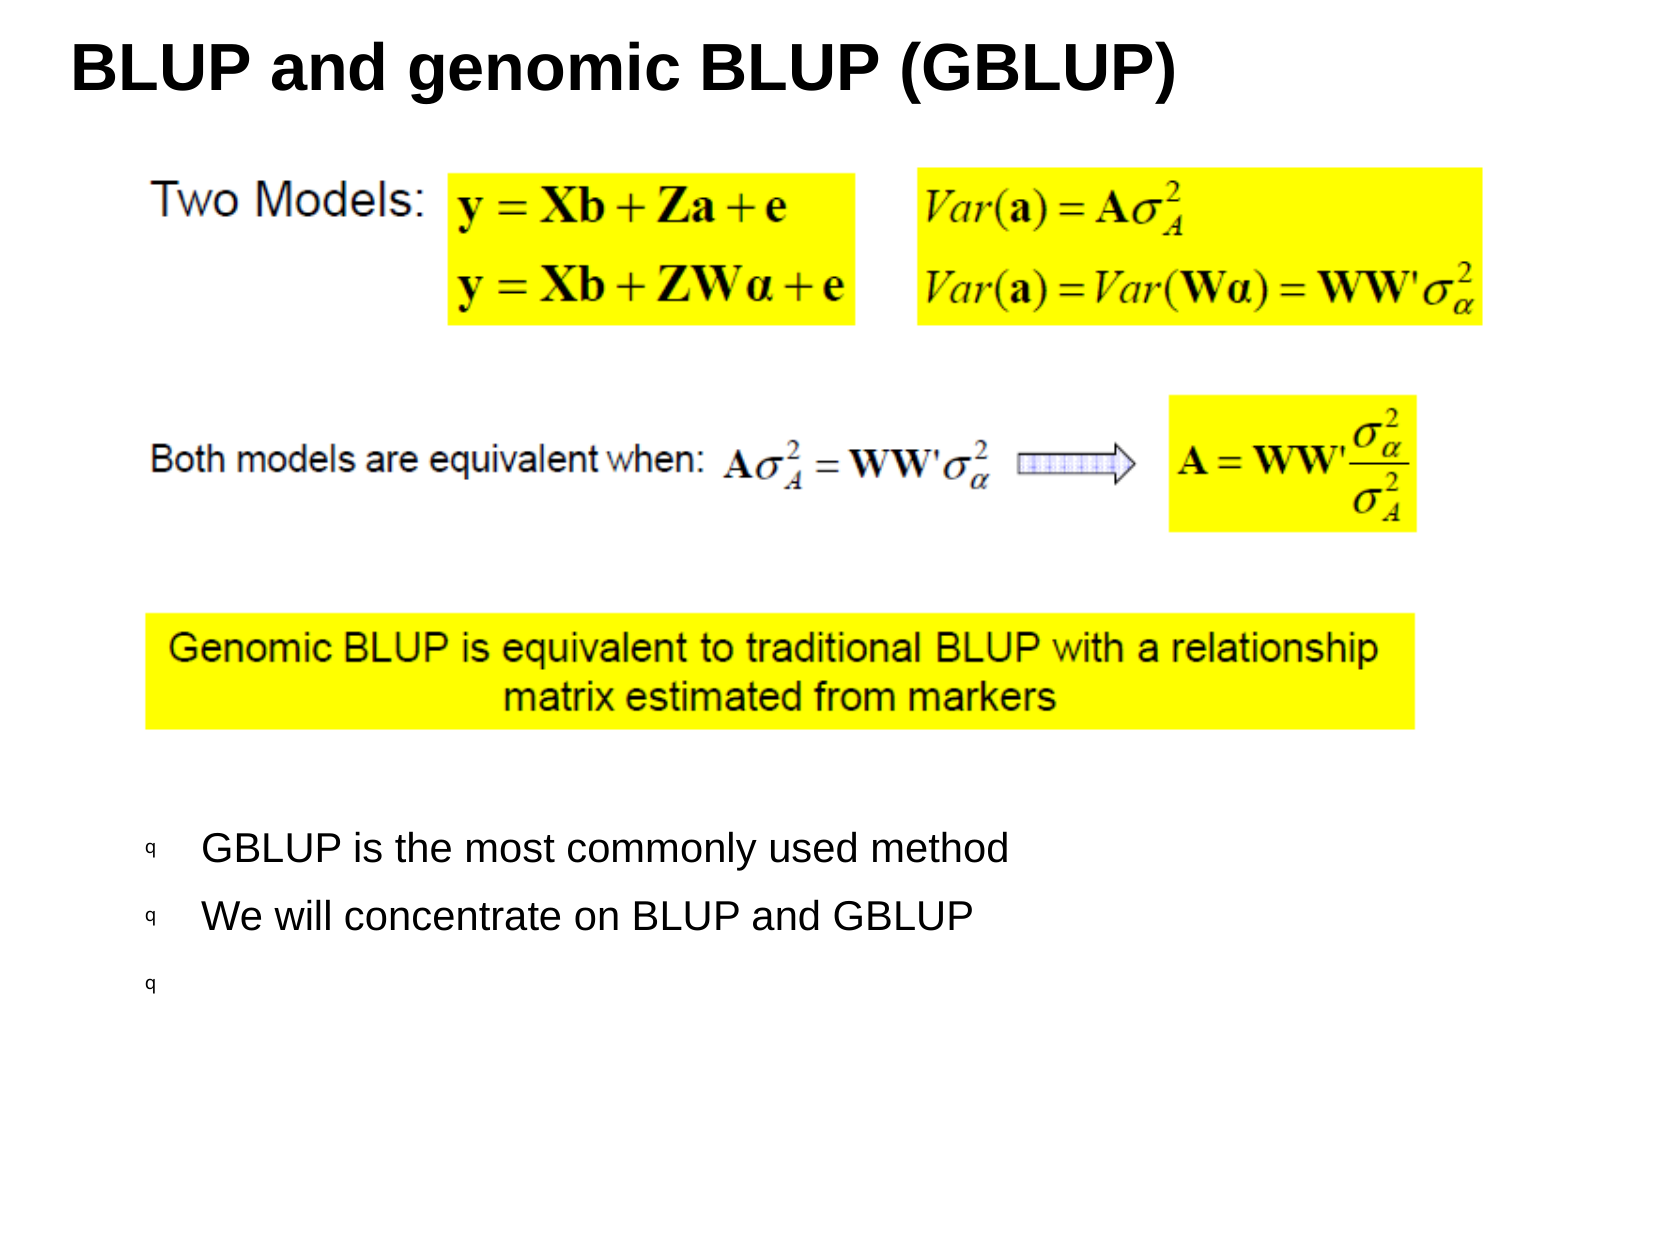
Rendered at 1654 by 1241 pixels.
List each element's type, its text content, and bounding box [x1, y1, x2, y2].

list GBLUP is the most commonly used method We will concentrate on BLUP and GBLUP [129, 819, 1654, 997]
text_box BLUP and genomic BLUP (GBLUP) [55, 32, 1616, 114]
picture [127, 157, 1498, 740]
